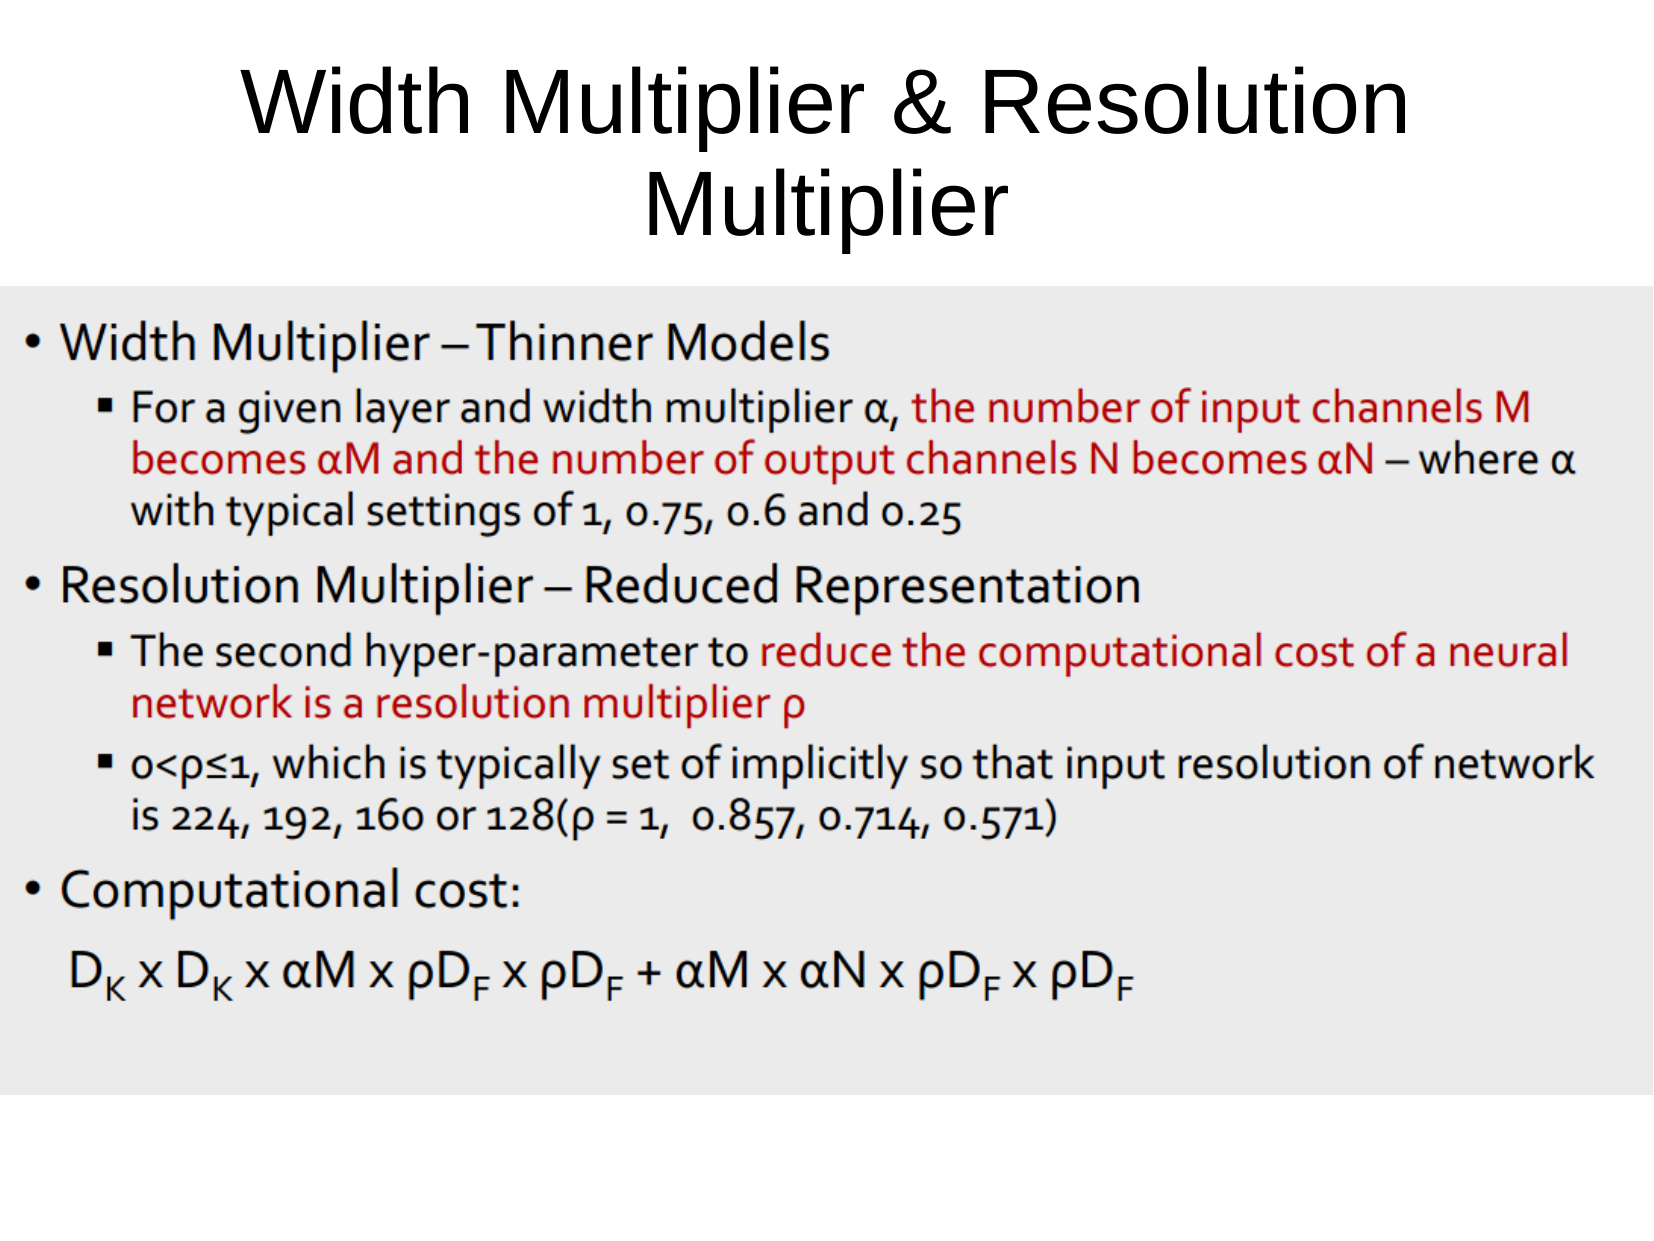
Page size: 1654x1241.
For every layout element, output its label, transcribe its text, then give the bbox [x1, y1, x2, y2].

title Width Multiplier & Resolution Multiplier [82, 49, 1571, 257]
picture [0, 286, 1654, 1096]
